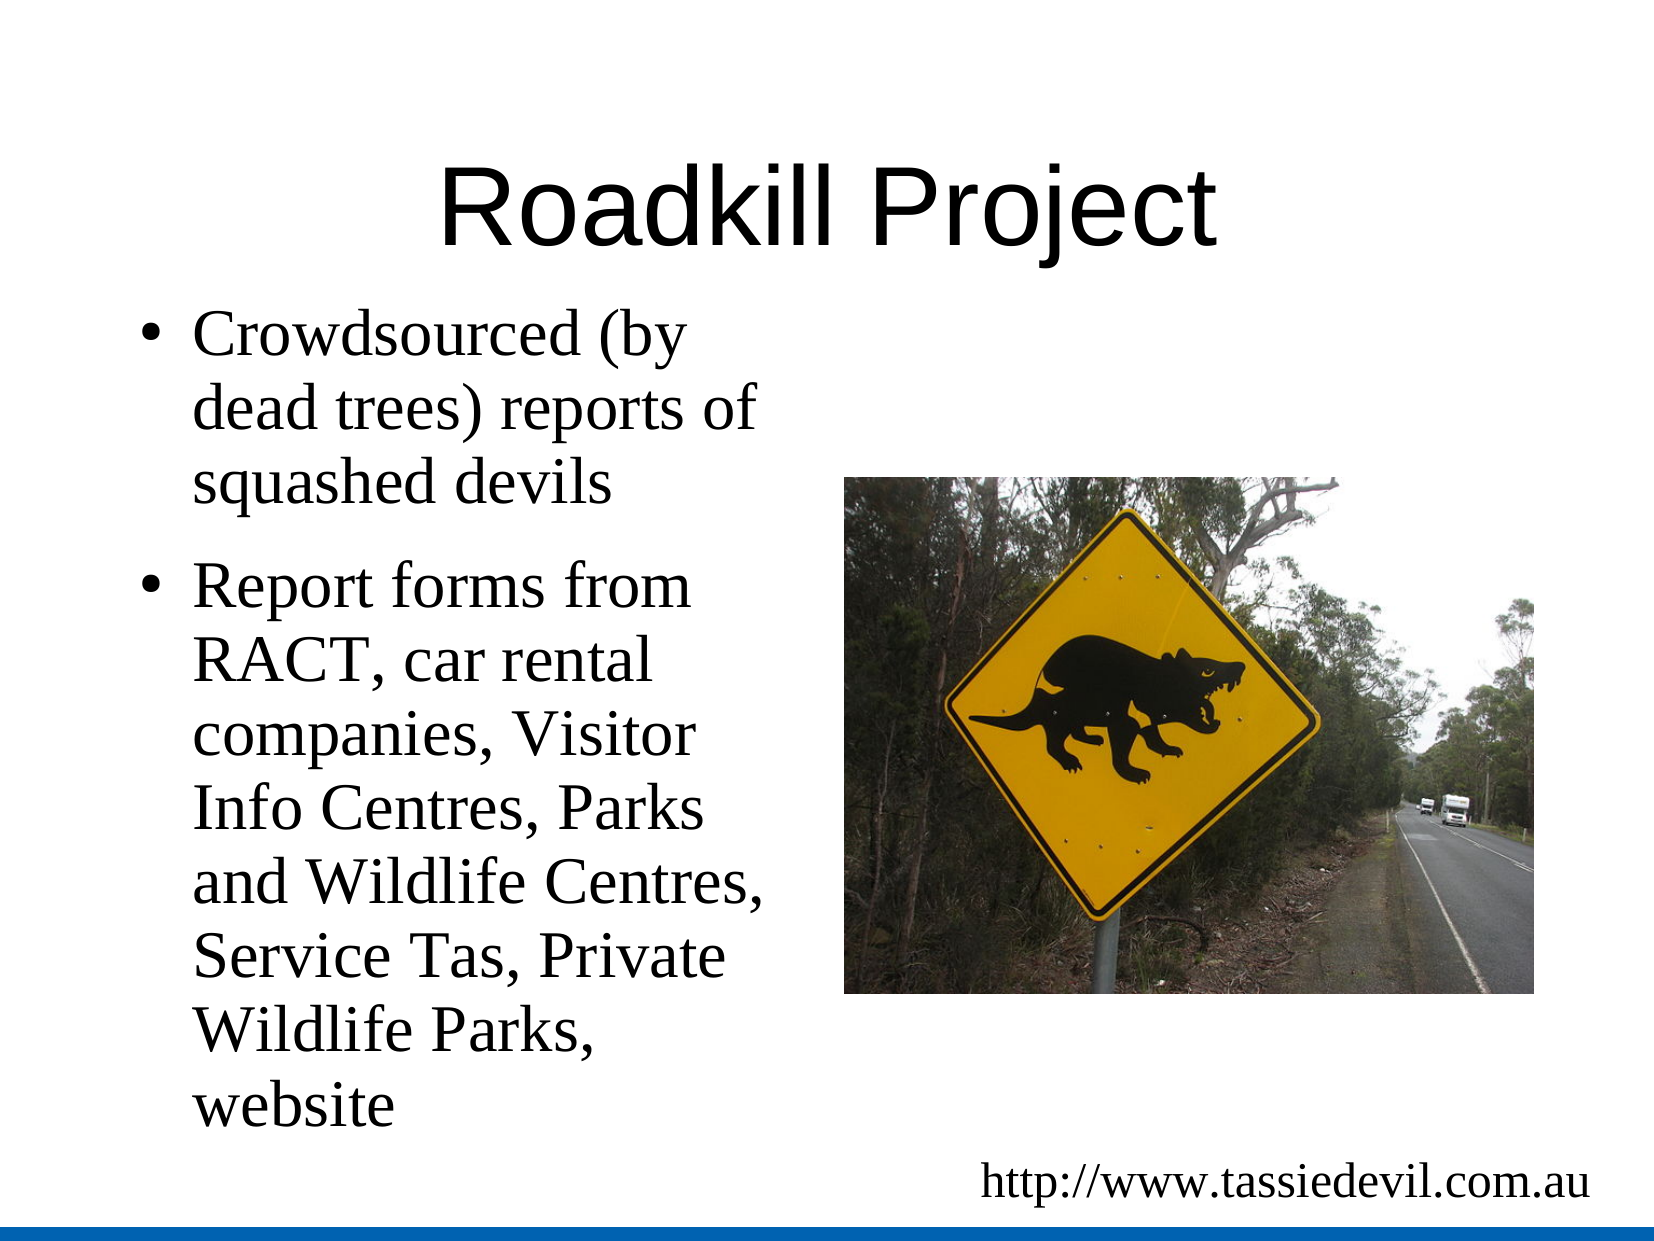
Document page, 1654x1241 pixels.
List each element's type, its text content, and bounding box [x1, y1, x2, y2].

list Crowdsourced (by dead trees) reports of squashed devils Report forms from RACT, car rental companies, Visitor Info Centres, Parks and Wildlife Centres, Service Tas, Private Wildlife Parks, website [121, 296, 811, 1215]
title Roadkill Project [121, 102, 1533, 311]
picture [844, 477, 1534, 994]
text_box http://www.tassiedevil.com.au [980, 1153, 1592, 1214]
